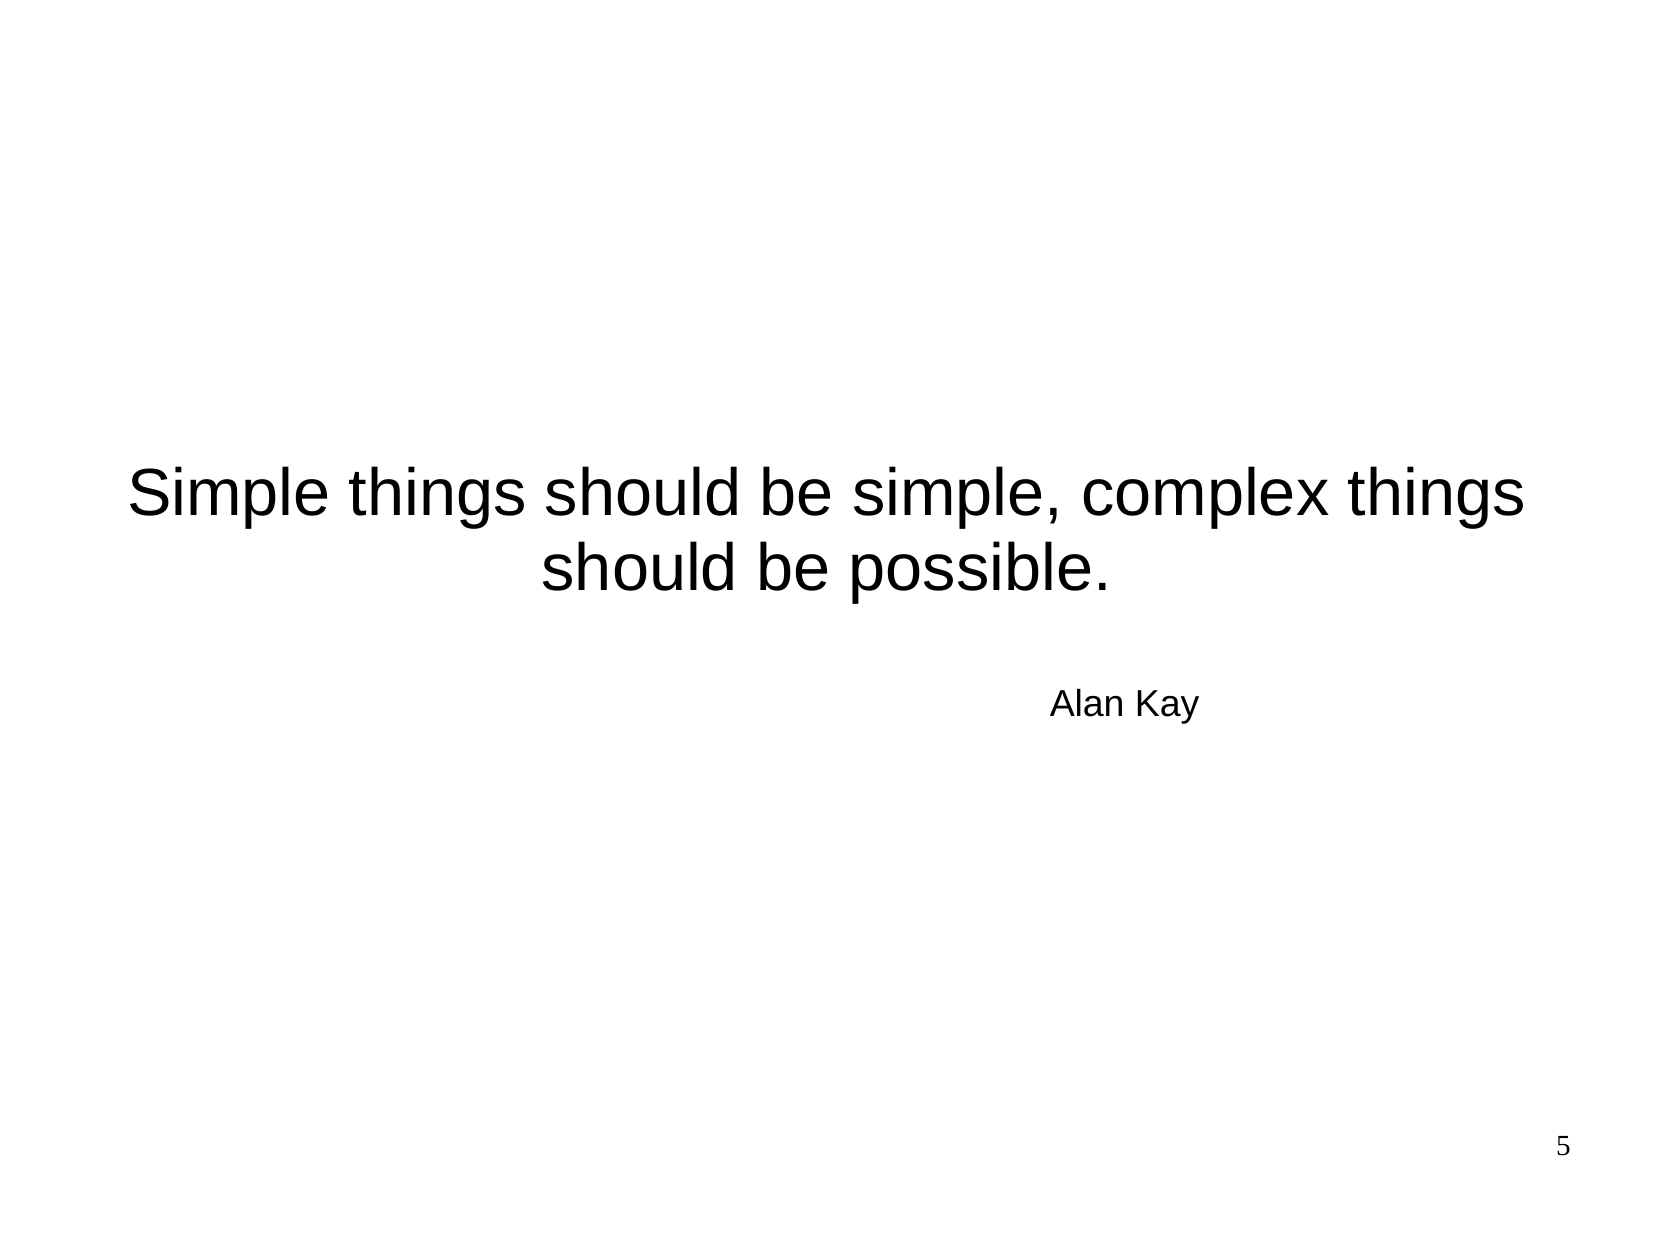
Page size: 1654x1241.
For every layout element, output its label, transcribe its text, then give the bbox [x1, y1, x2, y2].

text_box Alan Kay [1035, 675, 1606, 732]
subtitle Simple things should be simple, complex things should be possible. [82, 49, 1571, 1010]
